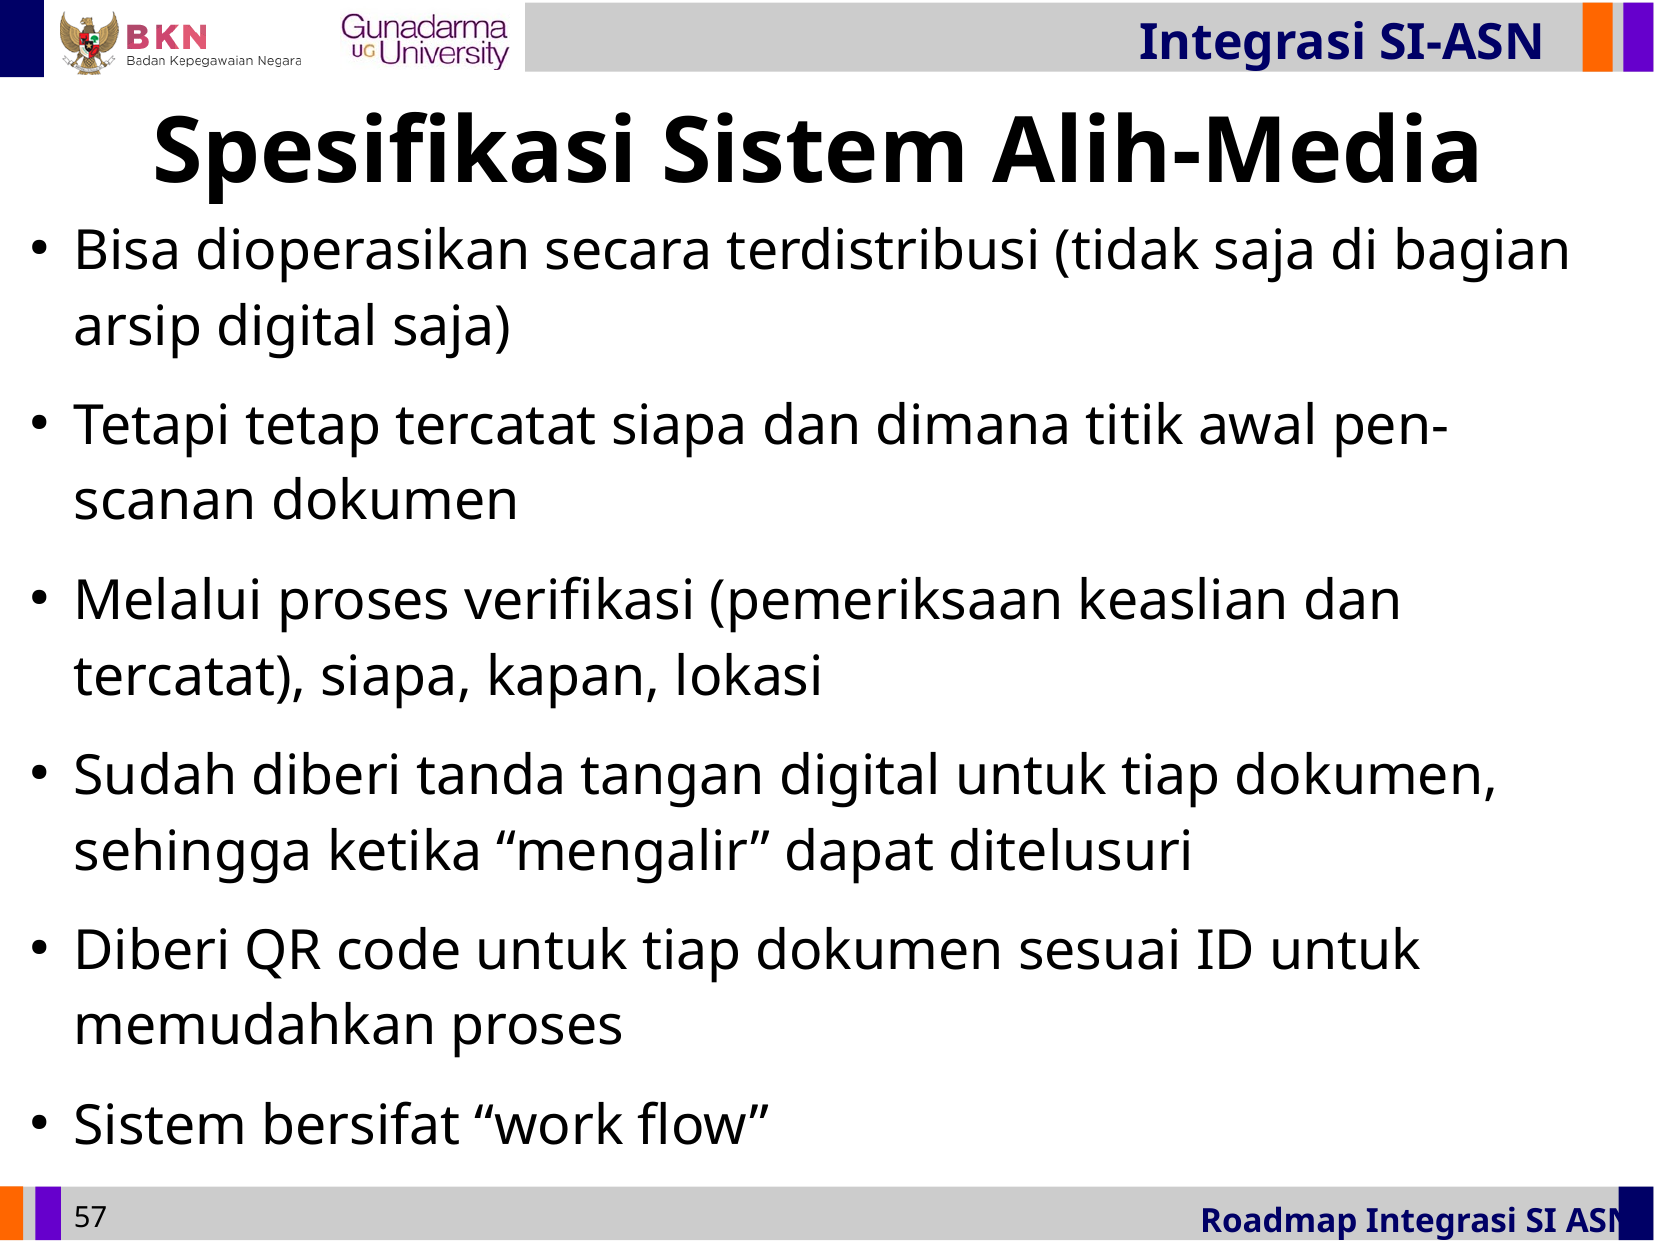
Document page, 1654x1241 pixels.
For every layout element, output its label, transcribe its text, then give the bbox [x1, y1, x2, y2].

picture [60, 11, 301, 75]
title Spesifikasi Sistem Alih-Media [62, 83, 1576, 210]
list Bisa dioperasikan secara terdistribusi (tidak saja di bagian arsip digital saja) Tetapi tetap tercatat siapa dan dimana titik awal pen-scanan dokumen Melalui proses verifikasi (pemeriksaan keaslian dan tercatat), siapa, kapan, lokasi Sudah diberi tanda tangan digital untuk tiap dokumen, sehingga ketika “mengalir” dapat ditelusuri Diberi QR code untuk tiap dokumen sesuai ID untuk memudahkan proses Sistem bersifat “work flow” [14, 210, 1630, 1171]
picture [340, 0, 510, 70]
